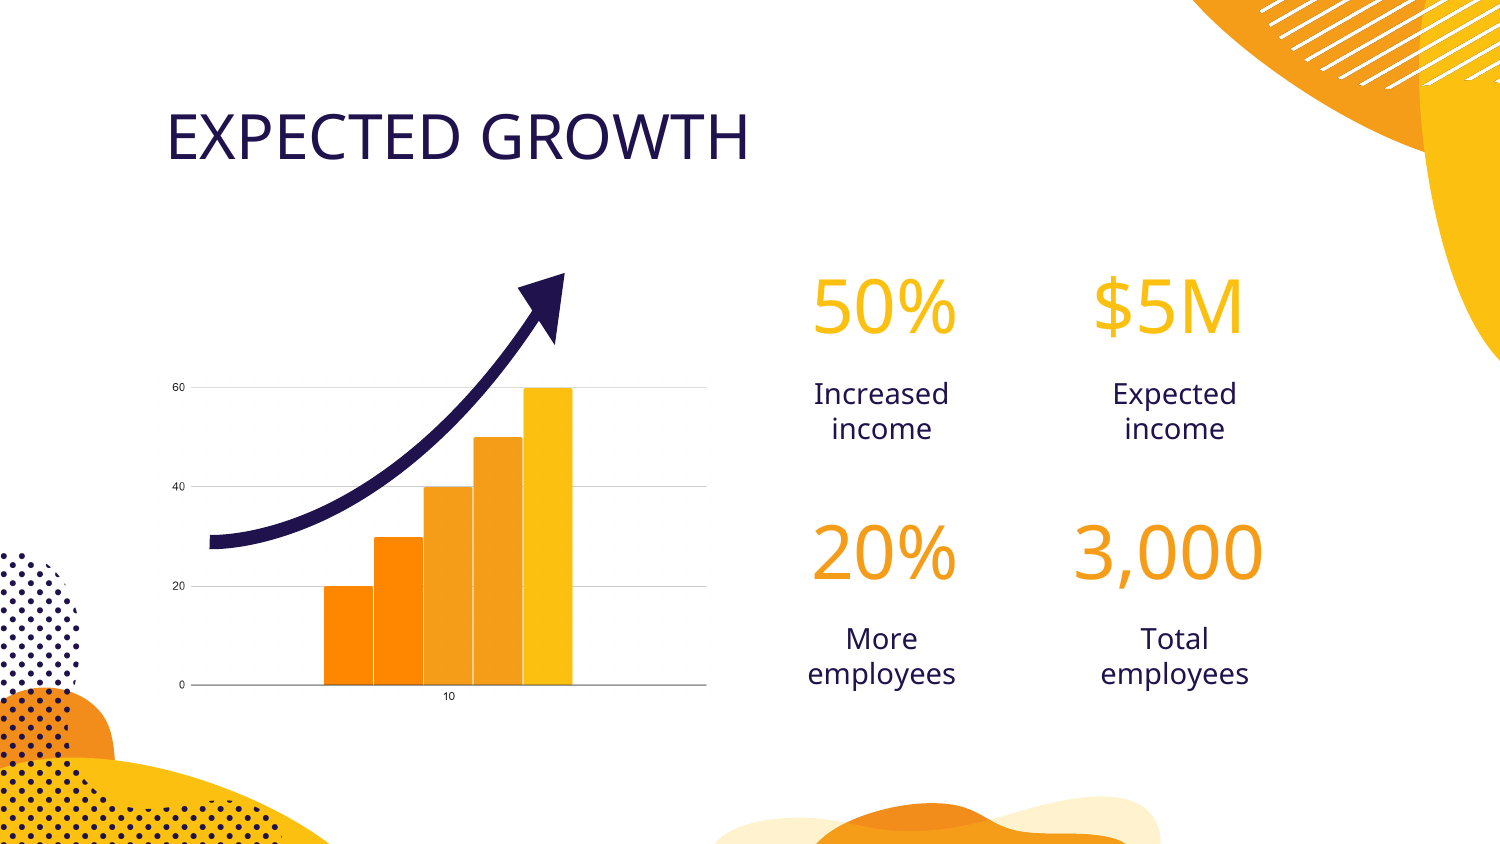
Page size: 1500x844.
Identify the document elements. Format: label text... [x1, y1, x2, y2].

text_box $5M [1034, 244, 1305, 365]
title EXPECTED GROWTH [150, 81, 1348, 176]
text_box 50% [750, 244, 1021, 365]
text_box More employees [766, 610, 998, 739]
text_box Increased income [766, 365, 998, 489]
text_box [209, 272, 565, 550]
picture [148, 364, 724, 720]
text_box 20% [750, 489, 1021, 610]
text_box 3,000 [1034, 489, 1305, 610]
text_box Total employees [1059, 610, 1291, 739]
text_box Expected income [1059, 365, 1291, 489]
